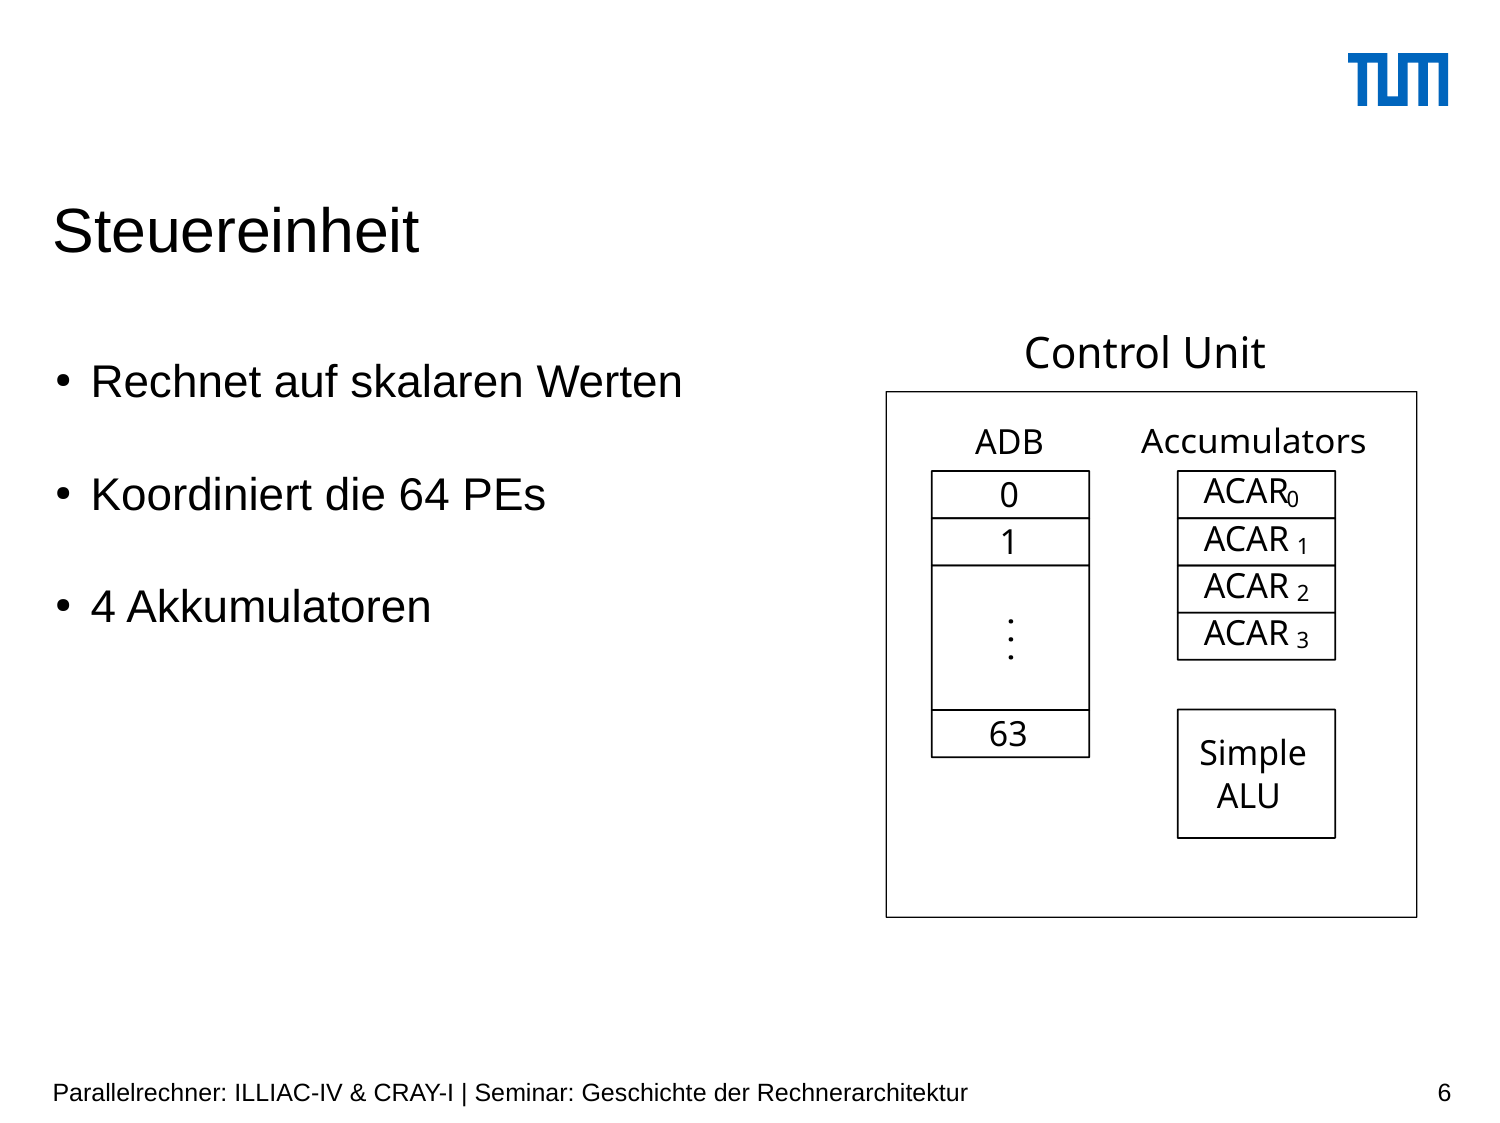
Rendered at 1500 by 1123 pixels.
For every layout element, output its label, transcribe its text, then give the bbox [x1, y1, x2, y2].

list Rechnet auf skalaren Werten Koordiniert die 64 PEs 4 Akkumulatoren [55, 330, 739, 934]
title Steuereinheit [52, 199, 1453, 262]
picture [876, 330, 1424, 922]
